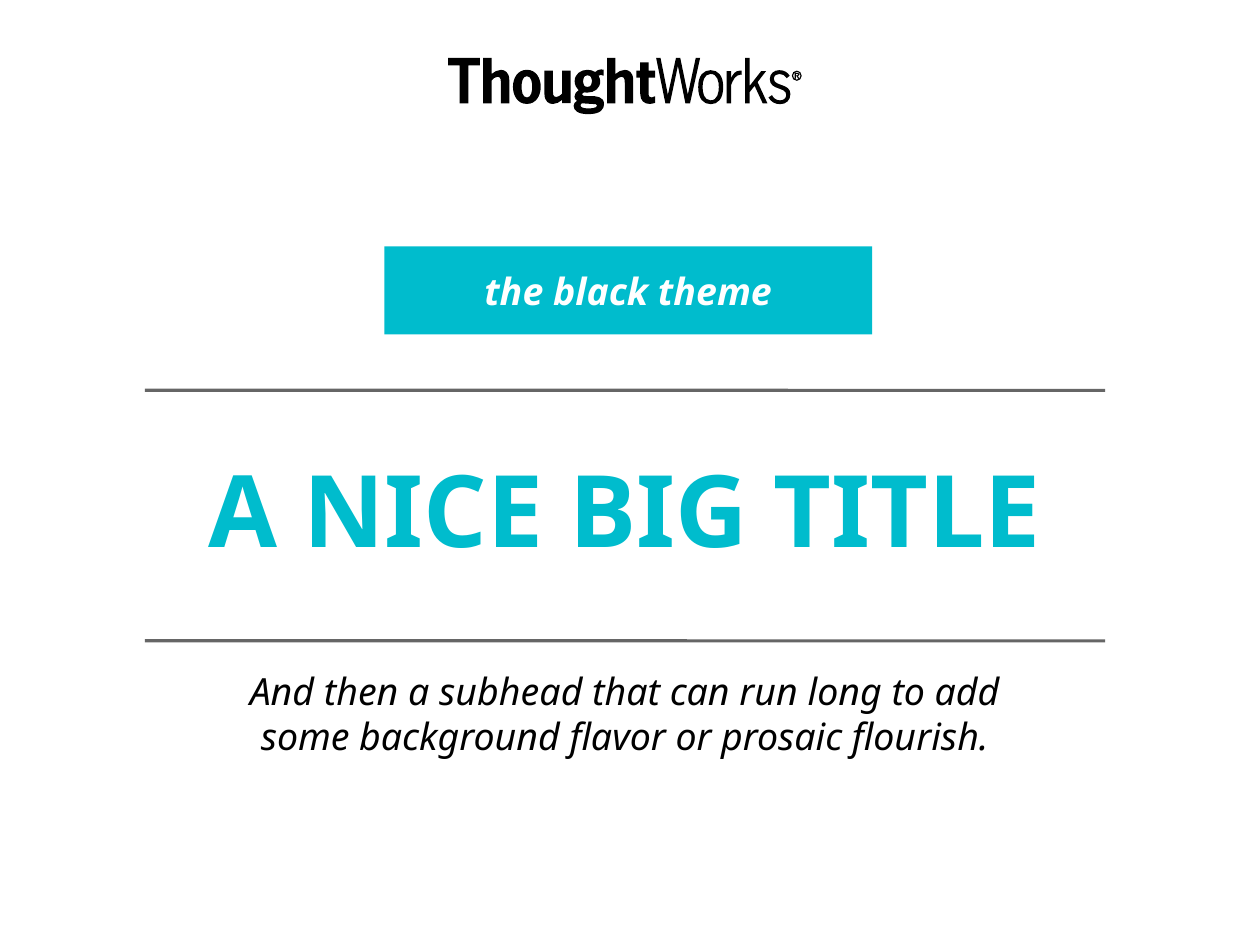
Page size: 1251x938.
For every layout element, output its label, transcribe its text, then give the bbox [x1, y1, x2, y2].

subtitle the black theme [314, 246, 943, 335]
list And then a subhead that can run long to add some background flavor or prosaic flourish. [204, 655, 1046, 905]
title A NICE BIG TITLE [62, 383, 1188, 632]
